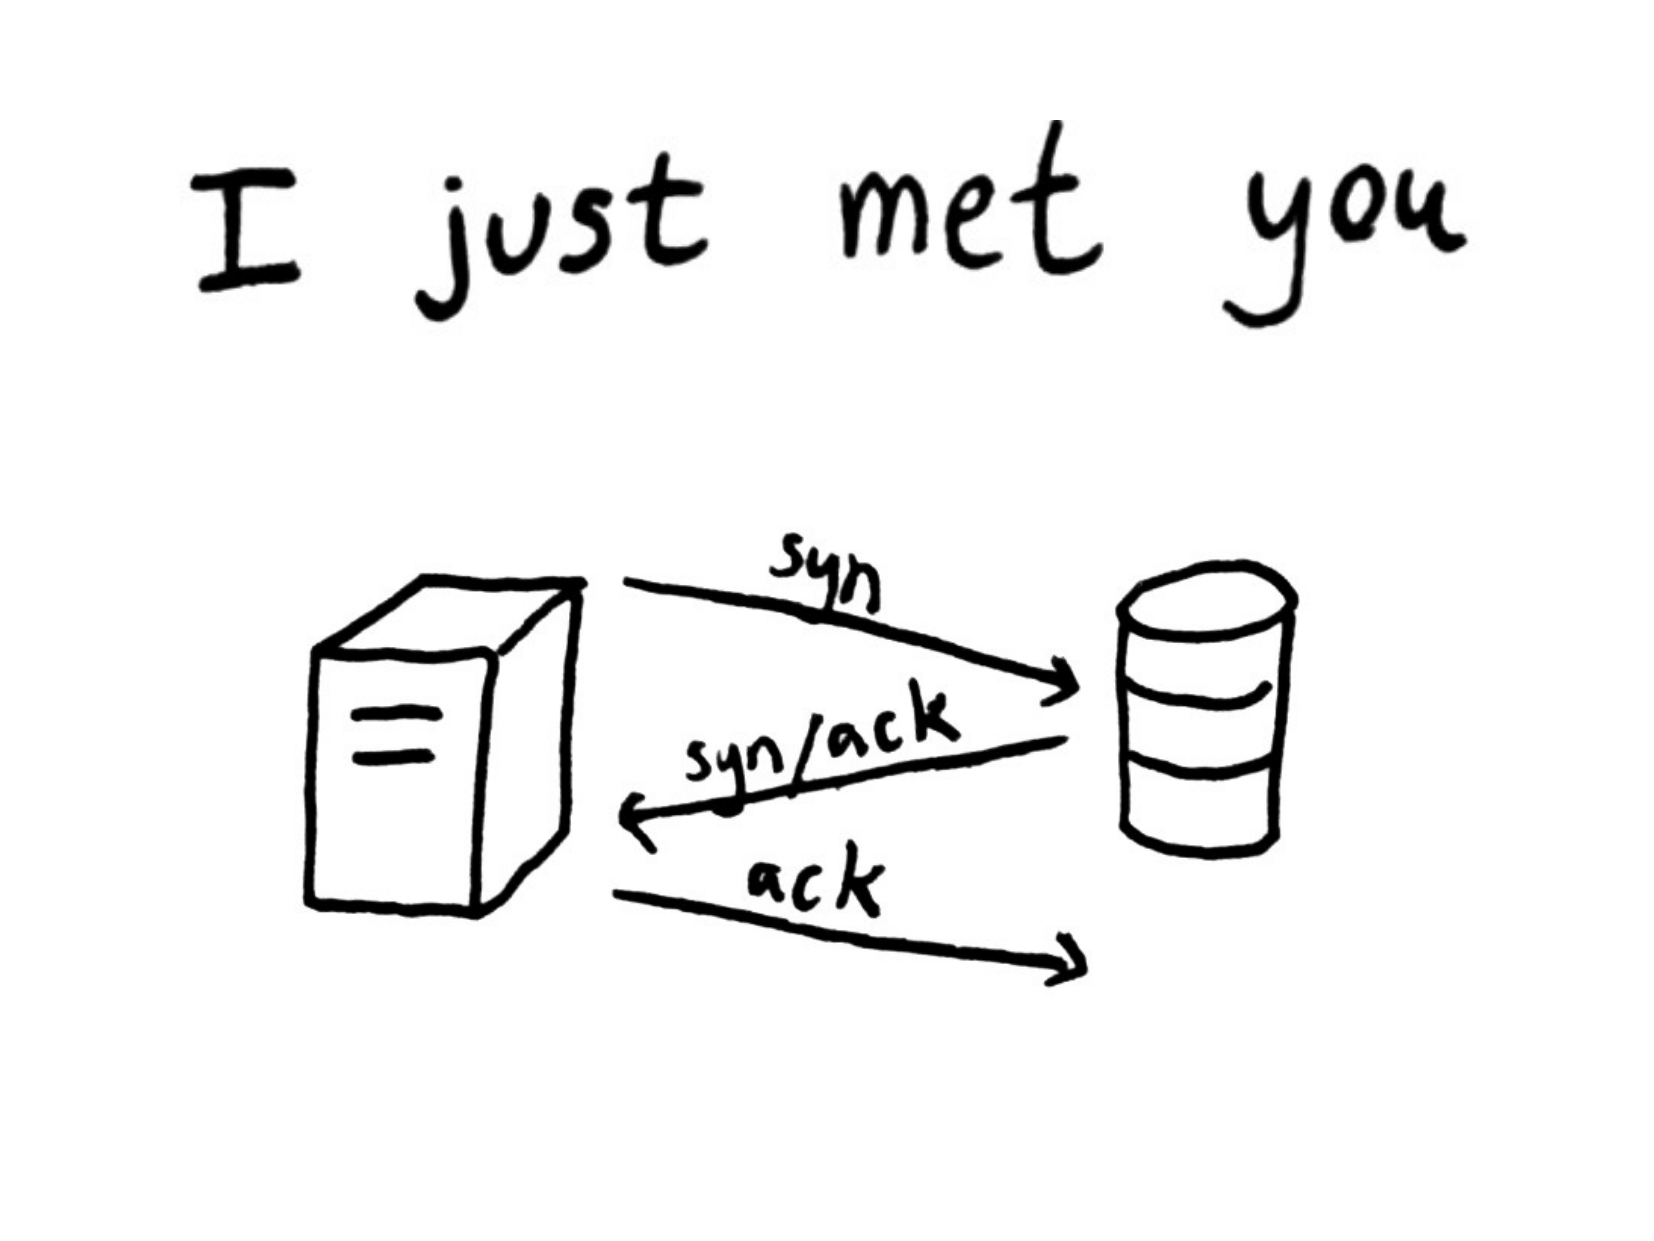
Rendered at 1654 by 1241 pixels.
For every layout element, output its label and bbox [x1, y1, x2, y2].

picture [162, 120, 1501, 346]
picture [270, 478, 1347, 1036]
